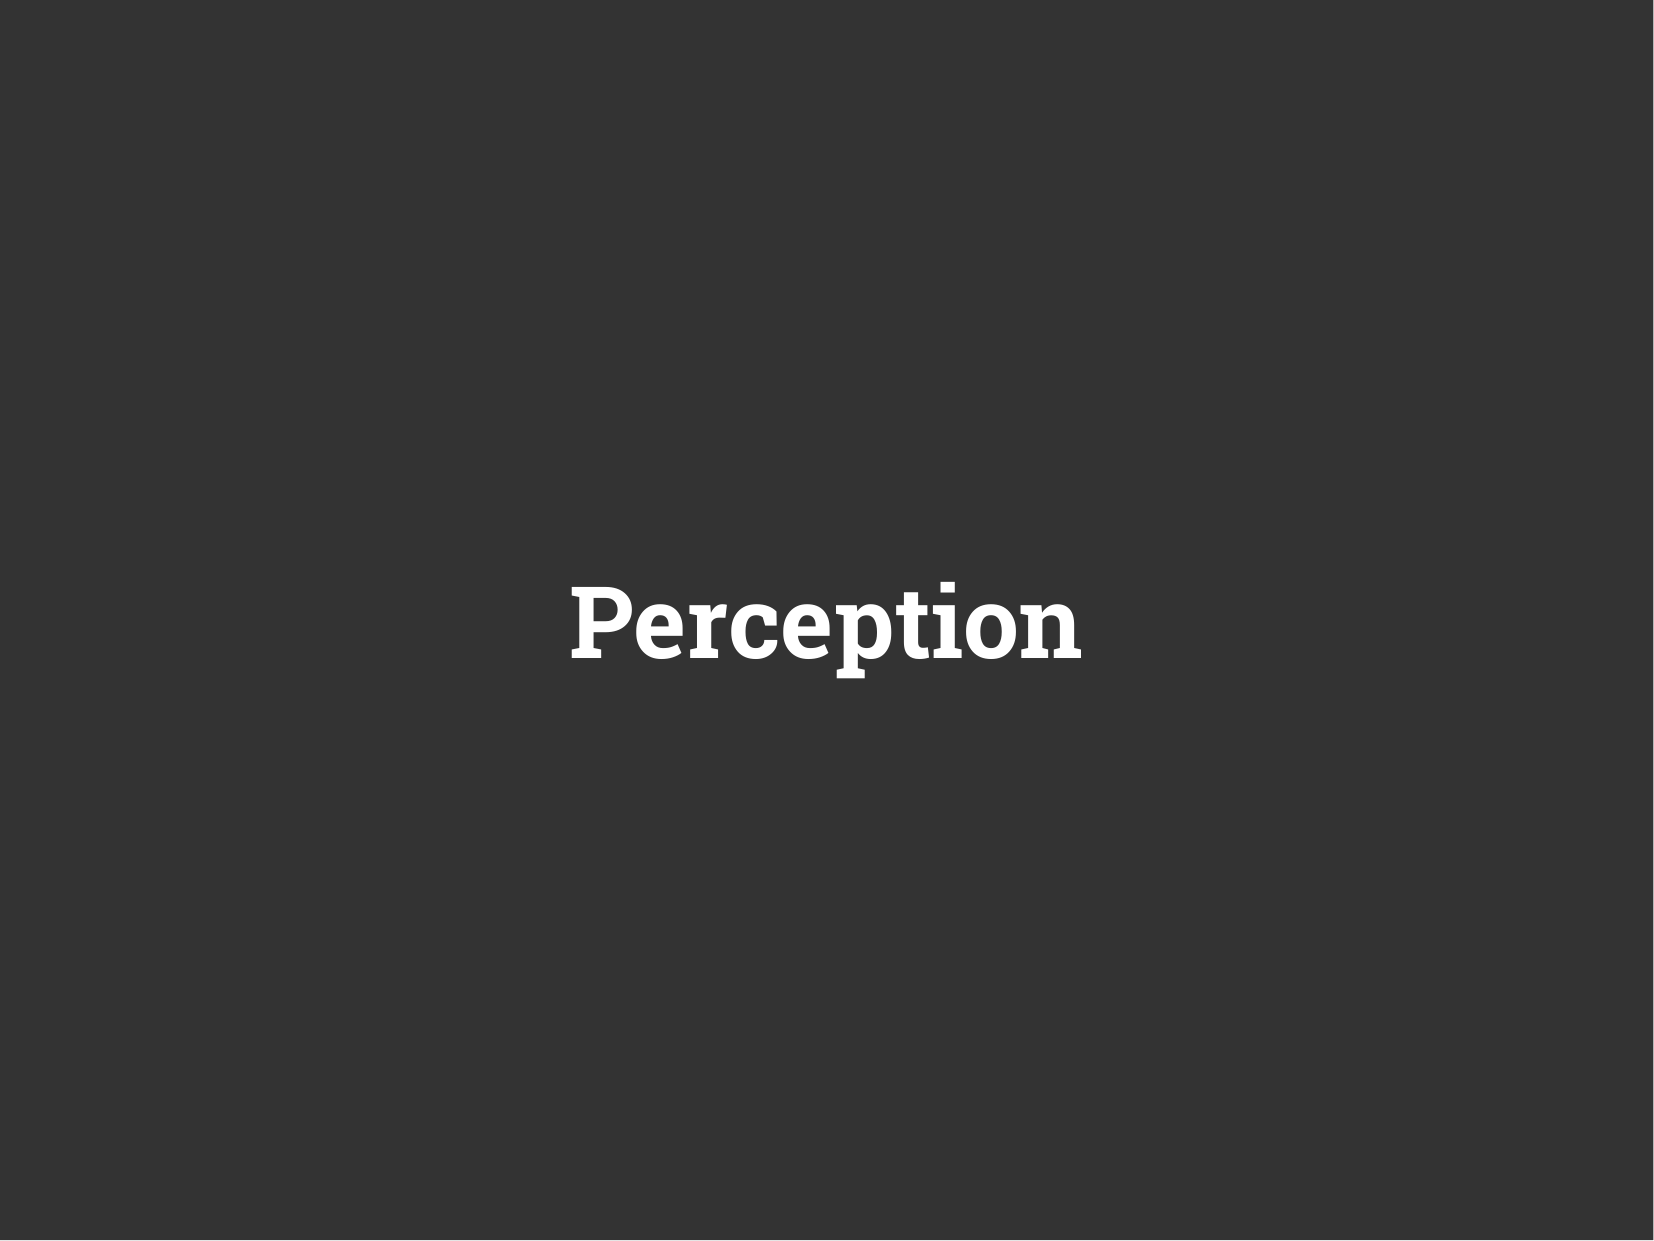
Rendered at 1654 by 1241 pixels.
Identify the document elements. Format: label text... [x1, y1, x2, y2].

text_box Perception [0, 0, 1654, 1241]
